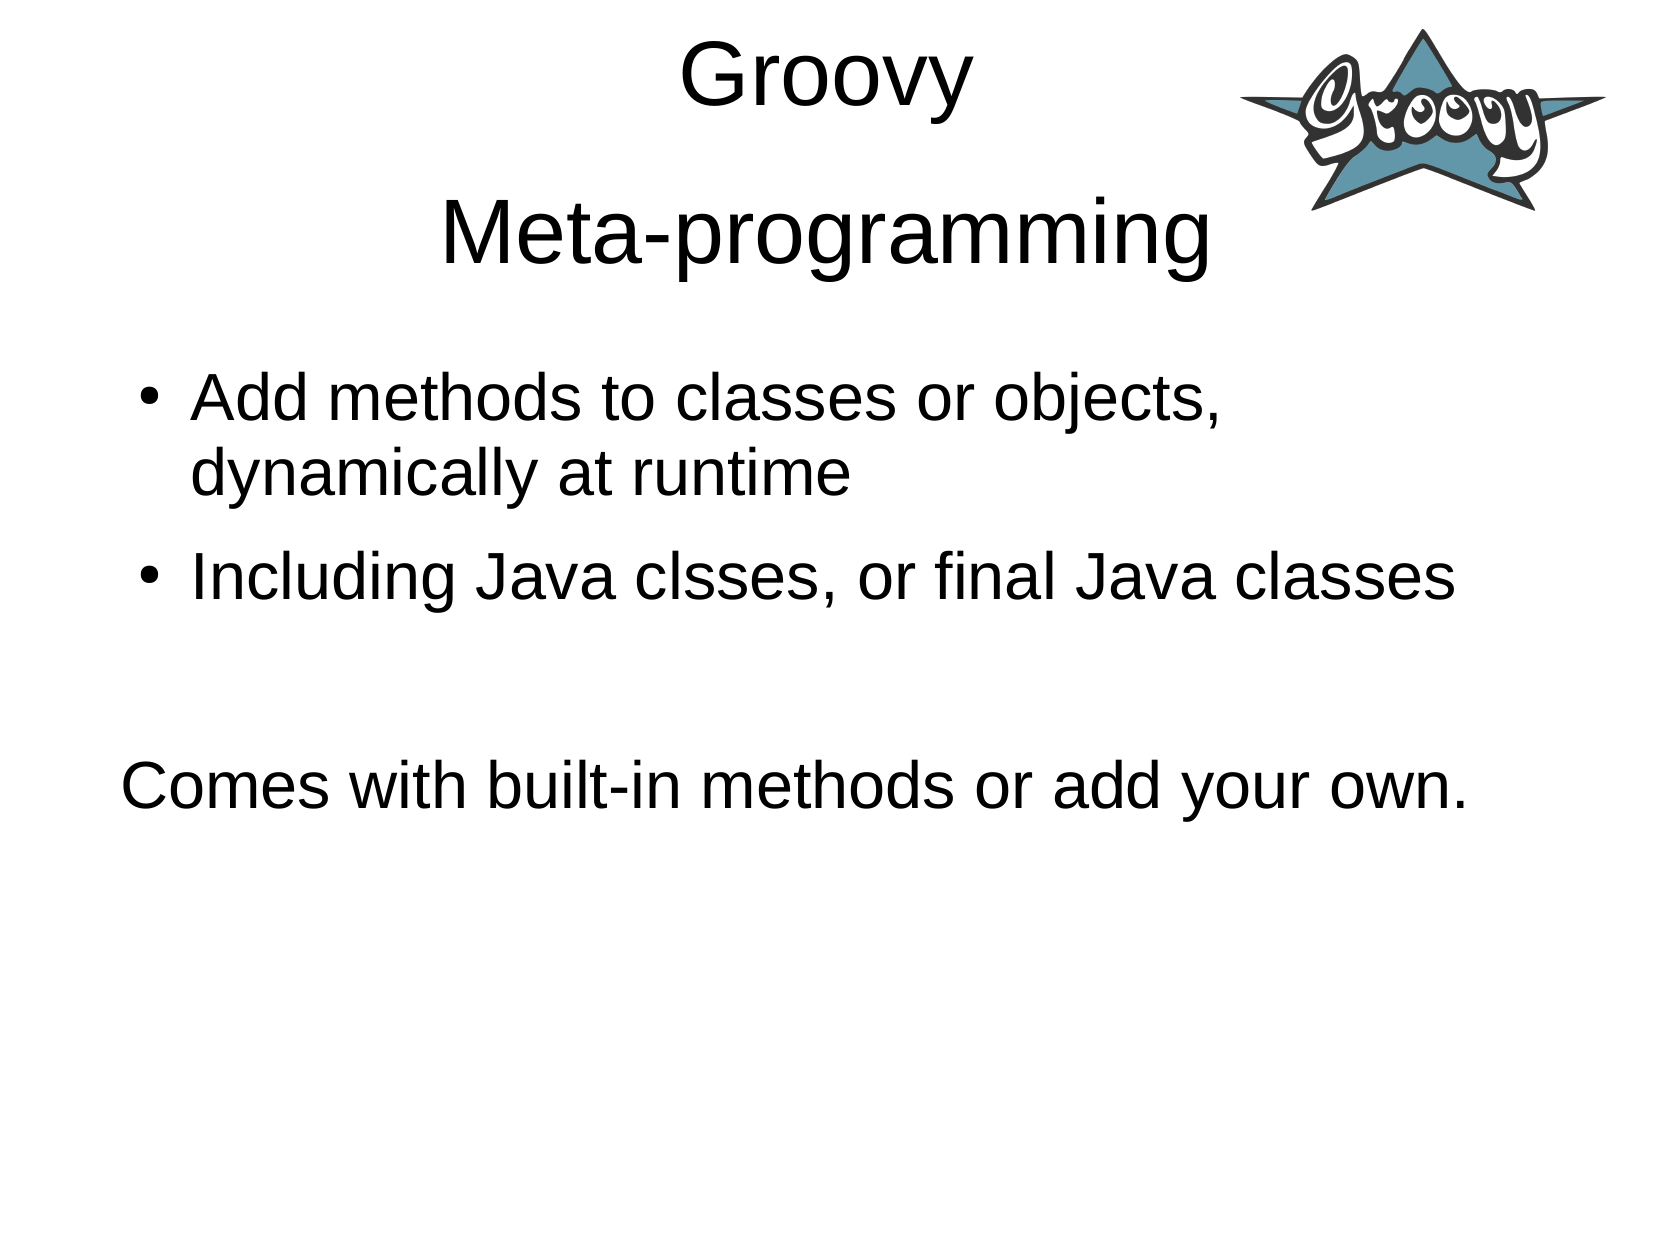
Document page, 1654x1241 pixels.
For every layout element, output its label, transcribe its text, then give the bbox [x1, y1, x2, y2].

title Groovy Meta-programming [82, 22, 1571, 284]
list Add methods to classes or objects, dynamically at runtime Including Java clsses, or final Java classes Comes with built-in methods or add your own. [120, 360, 1571, 1126]
picture [1240, 29, 1606, 211]
